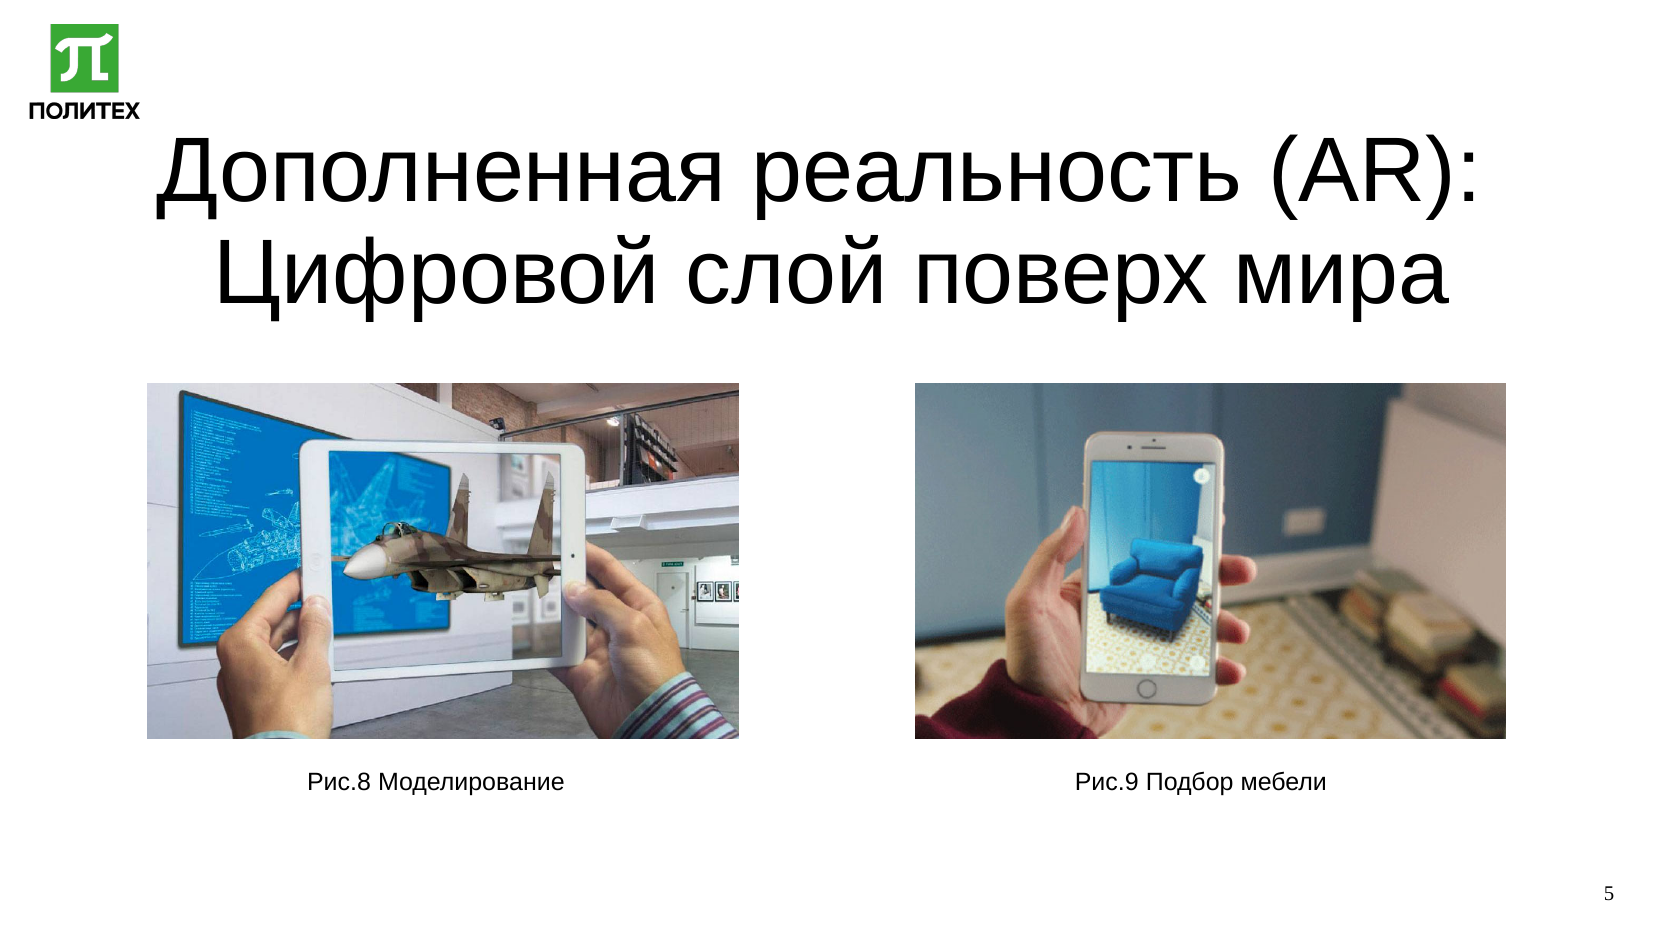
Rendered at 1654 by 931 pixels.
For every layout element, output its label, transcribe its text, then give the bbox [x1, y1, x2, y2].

picture [915, 383, 1506, 739]
title 5 [1564, 856, 1654, 931]
title Дополненная реальность (AR): Цифровой слой поверх мира [88, 118, 1577, 324]
list Рис.9 Подбор мебели [1003, 767, 1447, 857]
picture [29, 24, 140, 119]
picture [147, 383, 739, 739]
list Рис.8 Моделирование [236, 767, 680, 857]
